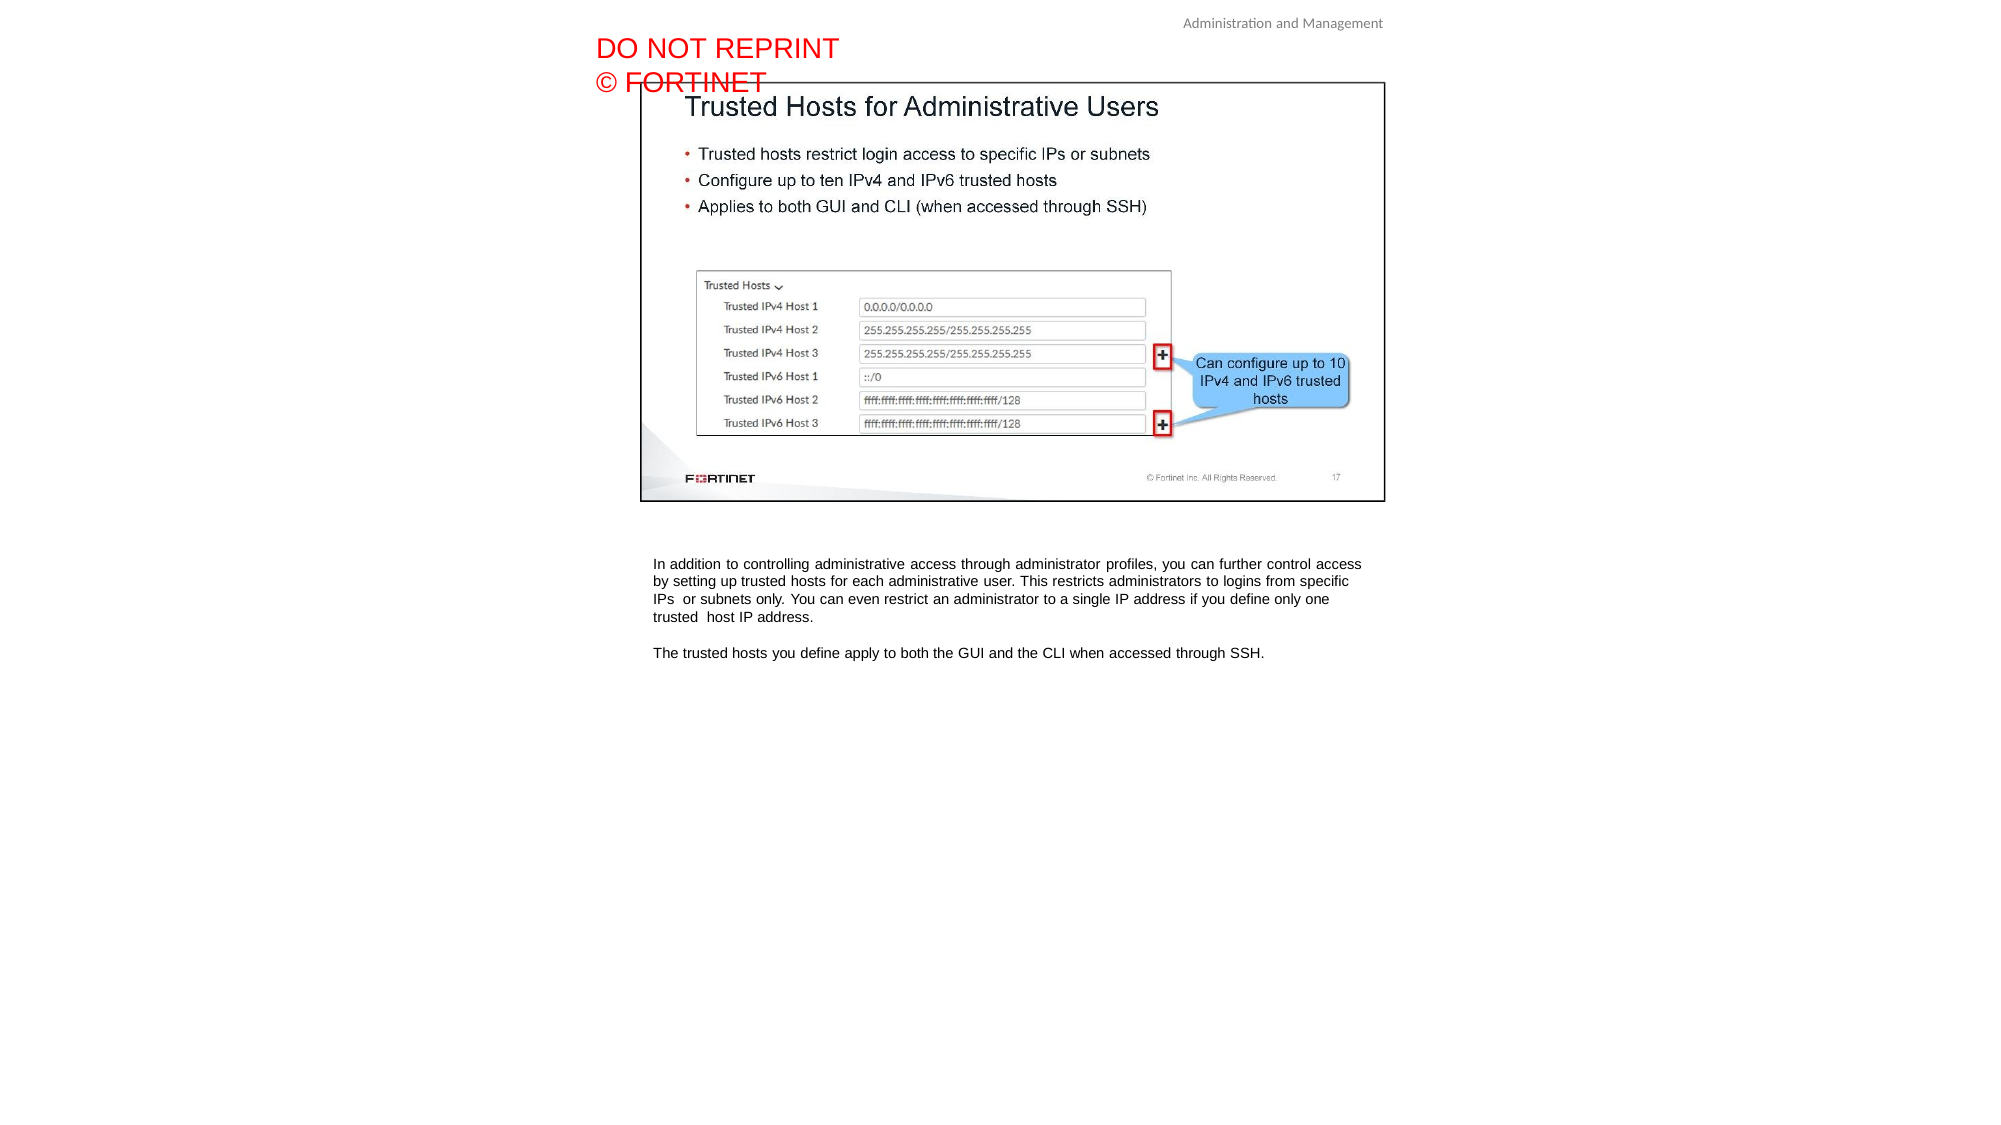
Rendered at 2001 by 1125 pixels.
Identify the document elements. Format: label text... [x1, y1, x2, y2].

text_box [640, 81, 1386, 502]
picture [642, 92, 1356, 500]
text_box In addition to controlling administrative access through administrator profiles, you can further control access by setting up trusted hosts for each administrative user. This restricts administrators to logins from specific IPs or subnets only. You can even restrict an administrator to a single IP address if you define only one trusted host IP address. The trusted hosts you define apply to both the GUI and the CLI when accessed through SSH. [651, 552, 1376, 663]
text_box DO NOT REPRINT © FORTINET [594, 28, 841, 98]
text_box Administration and Management [1181, 11, 1386, 32]
